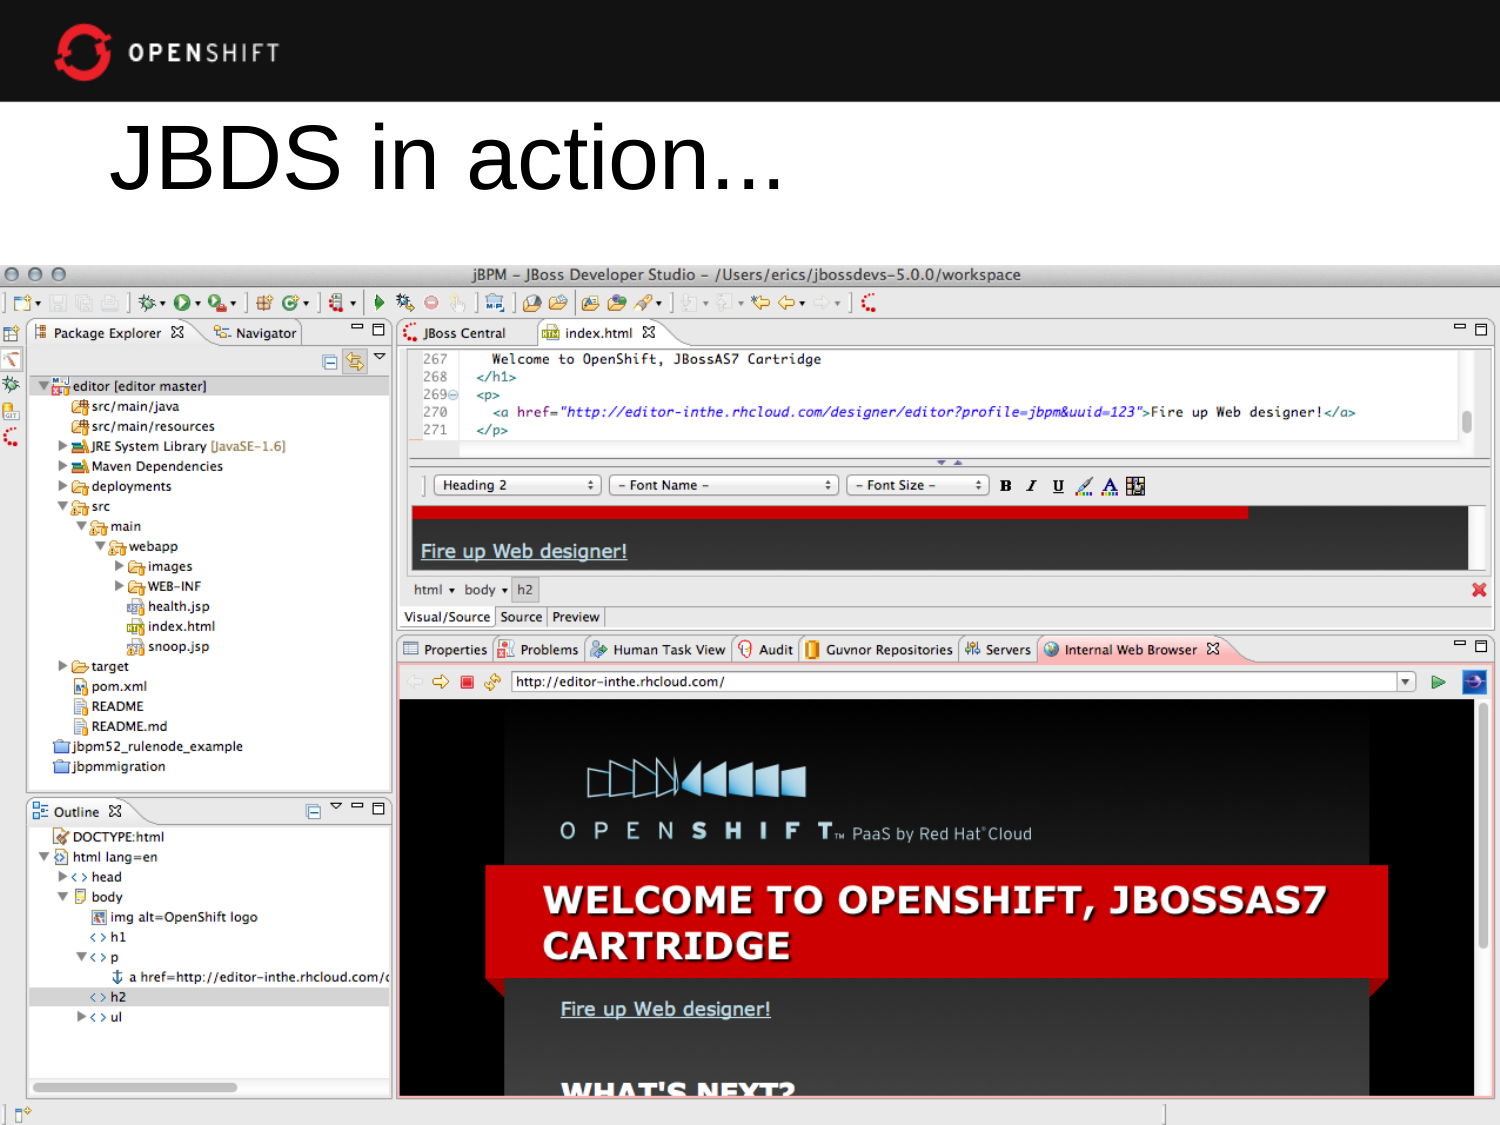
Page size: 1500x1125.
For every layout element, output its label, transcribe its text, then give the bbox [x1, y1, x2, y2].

picture [0, 0, 1500, 1125]
title JBDS in action... [94, 35, 1370, 271]
